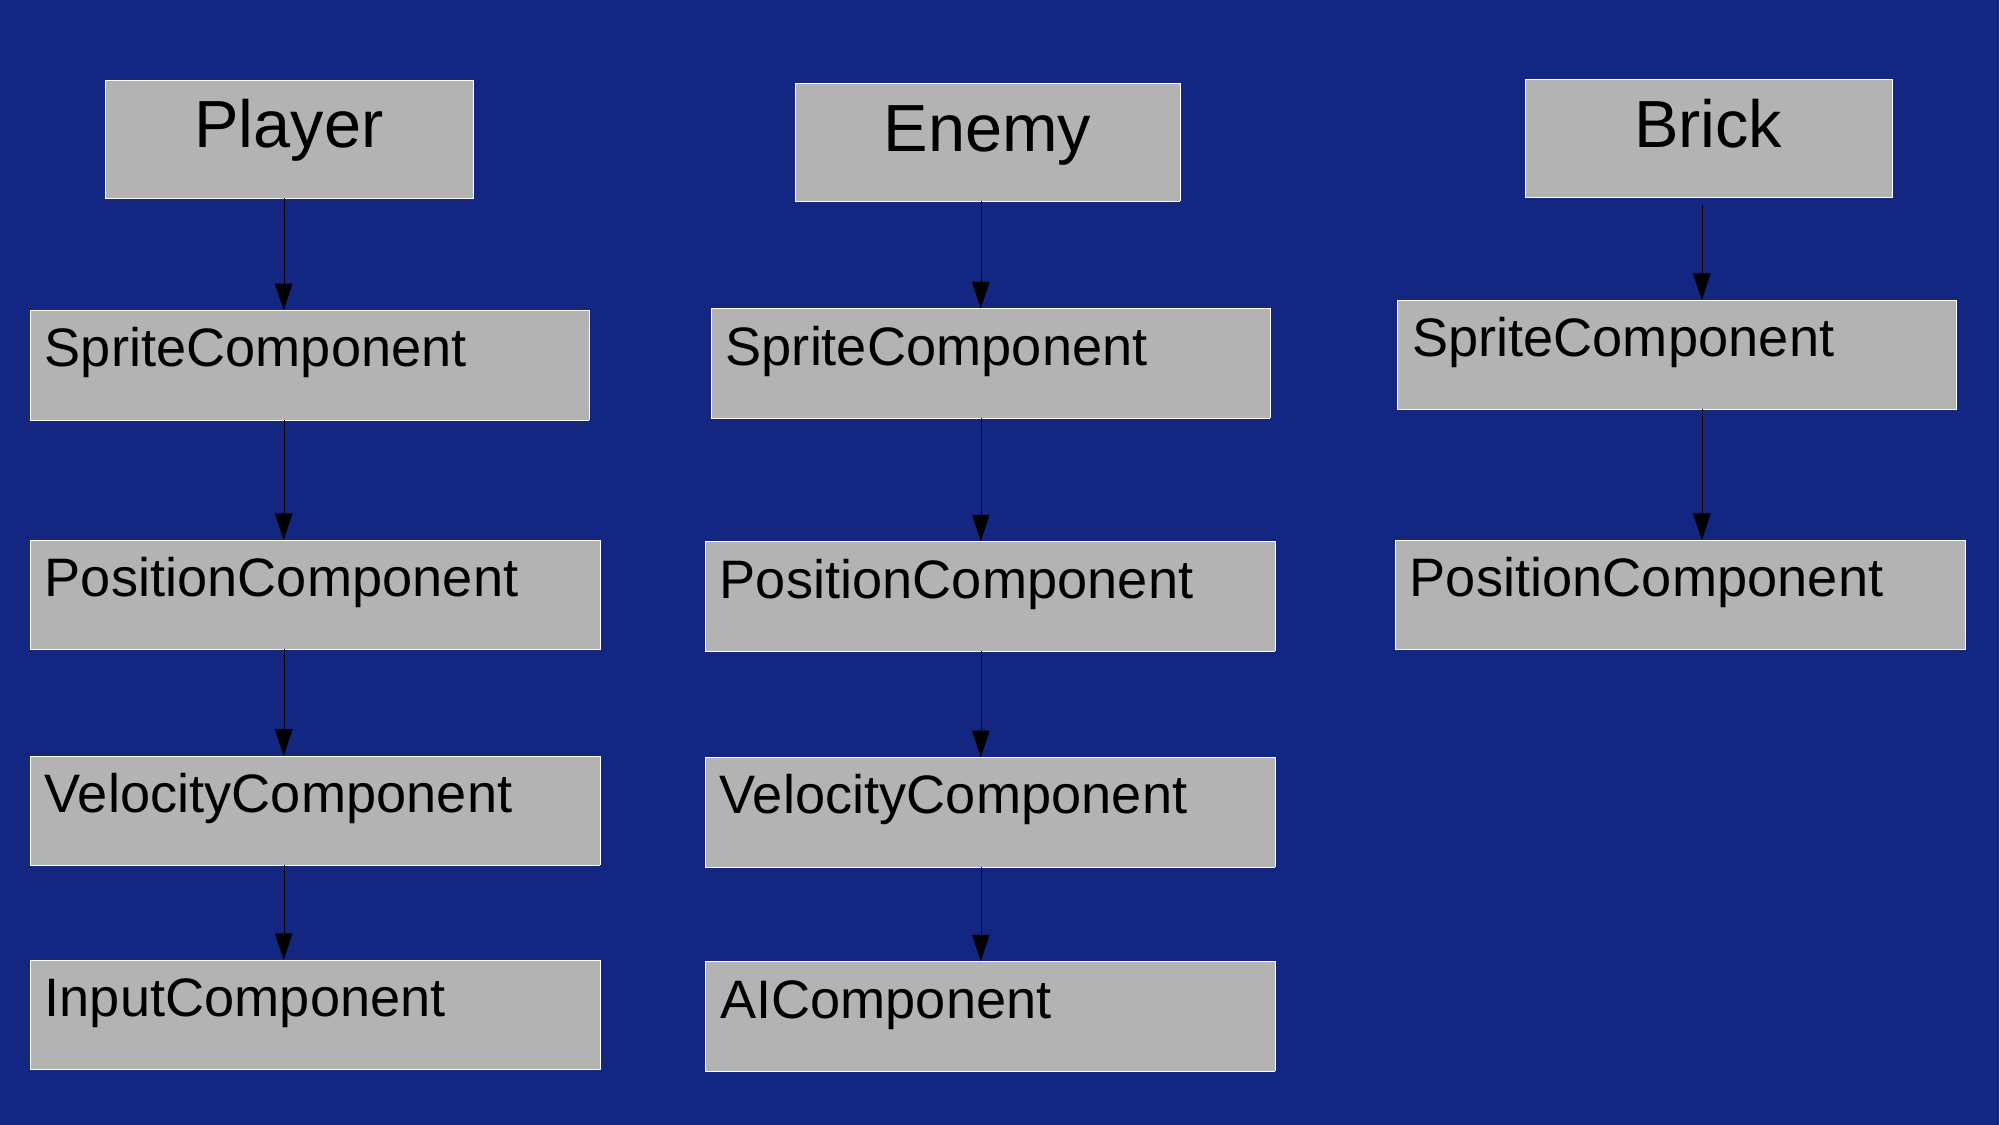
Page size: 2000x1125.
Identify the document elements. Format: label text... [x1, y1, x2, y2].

table_header SpriteComponent [31, 311, 589, 420]
table_header PositionComponent [1396, 541, 1965, 649]
table_header Enemy [796, 84, 1180, 201]
table_header PositionComponent [31, 541, 600, 649]
table_header AIComponent [706, 962, 1275, 1071]
table_header InputComponent [31, 961, 600, 1069]
table_header SpriteComponent [712, 309, 1270, 418]
table_header VelocityComponent [31, 757, 600, 865]
table_header SpriteComponent [1398, 301, 1956, 409]
table_header Player [106, 81, 473, 198]
table_header PositionComponent [706, 542, 1275, 651]
table_header VelocityComponent [706, 758, 1275, 867]
table_header Brick [1526, 80, 1892, 197]
